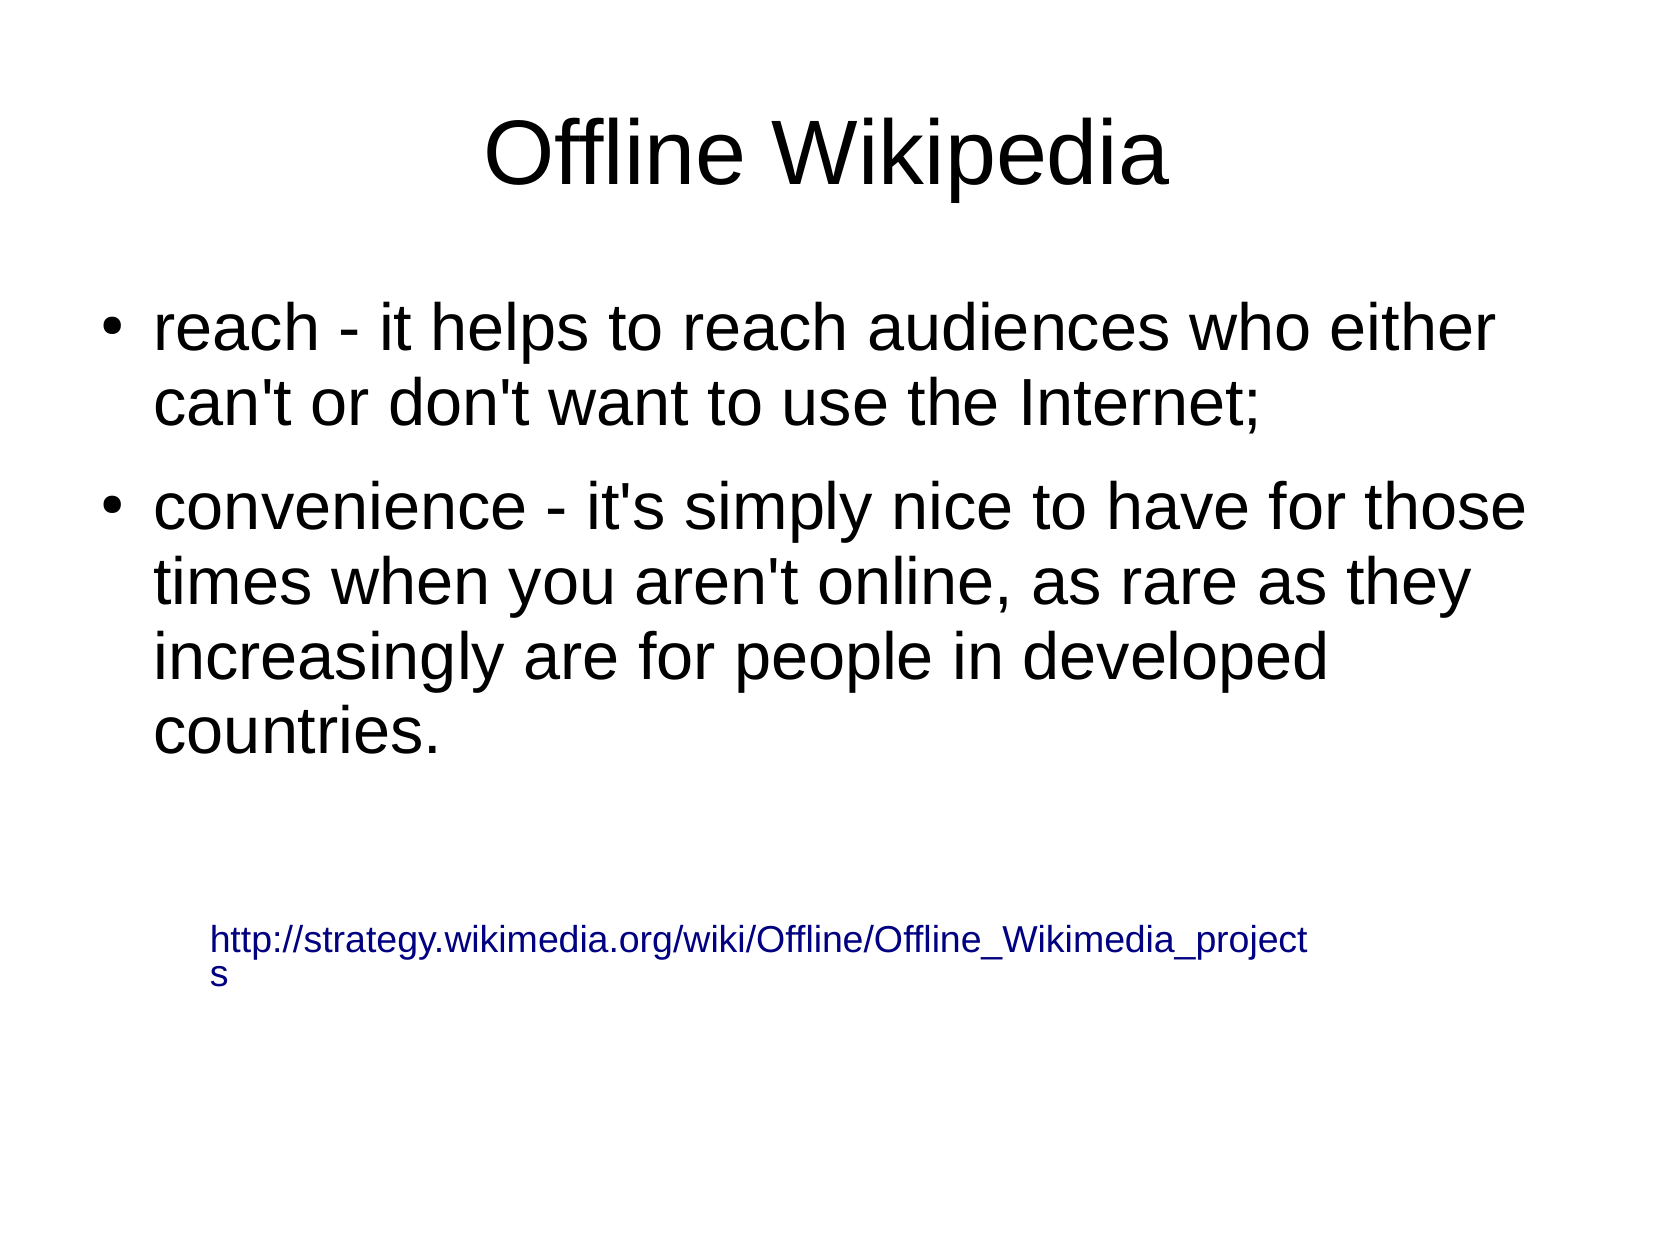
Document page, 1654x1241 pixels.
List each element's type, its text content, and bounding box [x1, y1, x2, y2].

title Offline Wikipedia [82, 49, 1571, 257]
list reach - it helps to reach audiences who either can't or don't want to use the Internet; convenience - it's simply nice to have for those times when you aren't online, as rare as they increasingly are for people in developed countries. [82, 290, 1571, 1010]
text_box http://strategy.wikimedia.org/wiki/Offline/Offline_Wikimedia_projects [195, 910, 1340, 1010]
